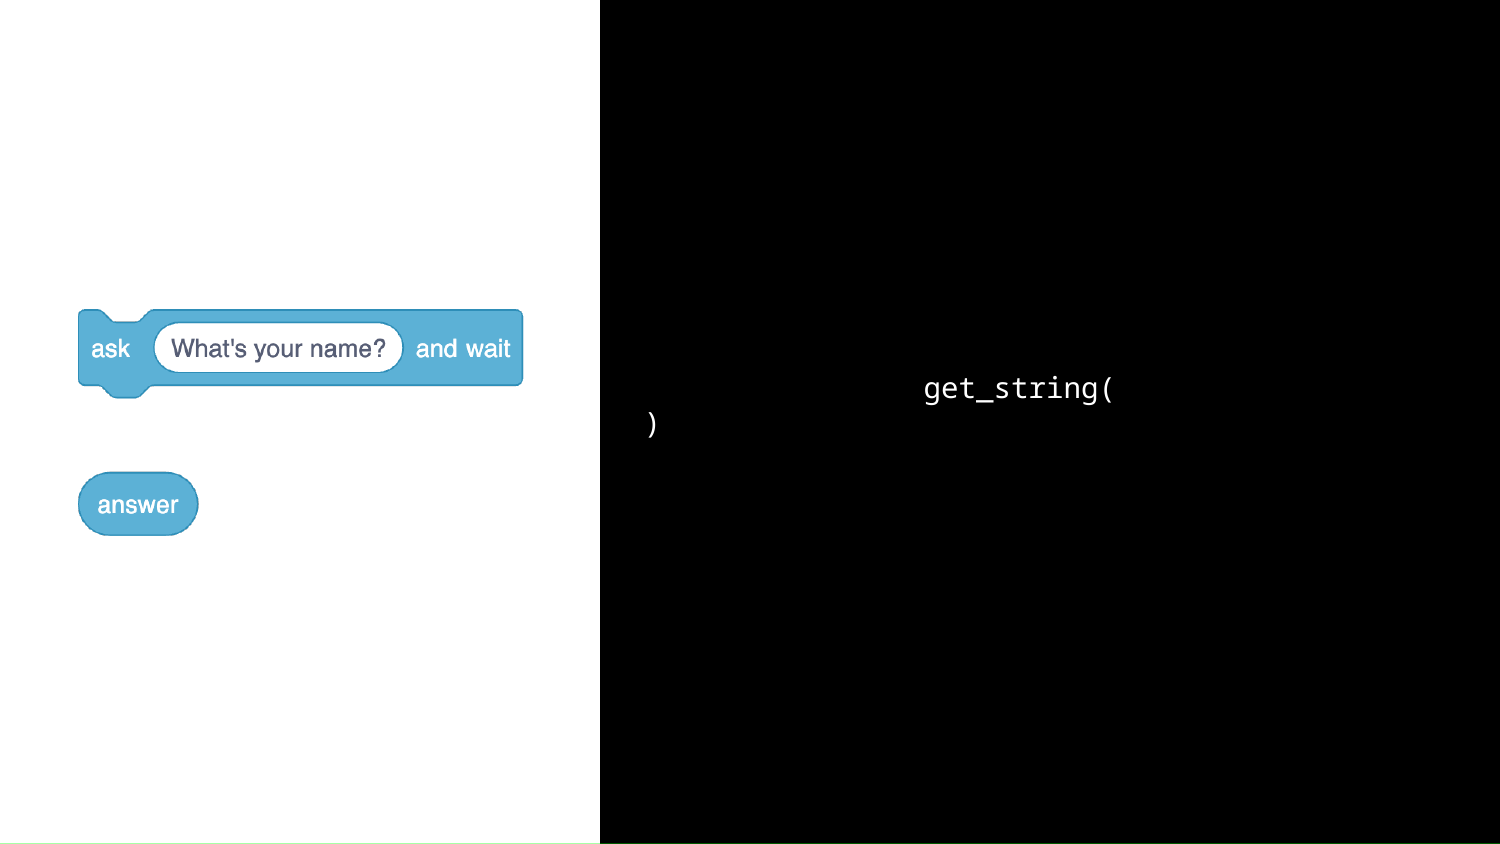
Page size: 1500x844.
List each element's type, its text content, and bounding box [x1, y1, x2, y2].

text_box string answer = get_string( ); printf("hello, %s", answer); [628, 249, 1472, 594]
text_box [0, 0, 1500, 844]
picture [75, 308, 525, 536]
